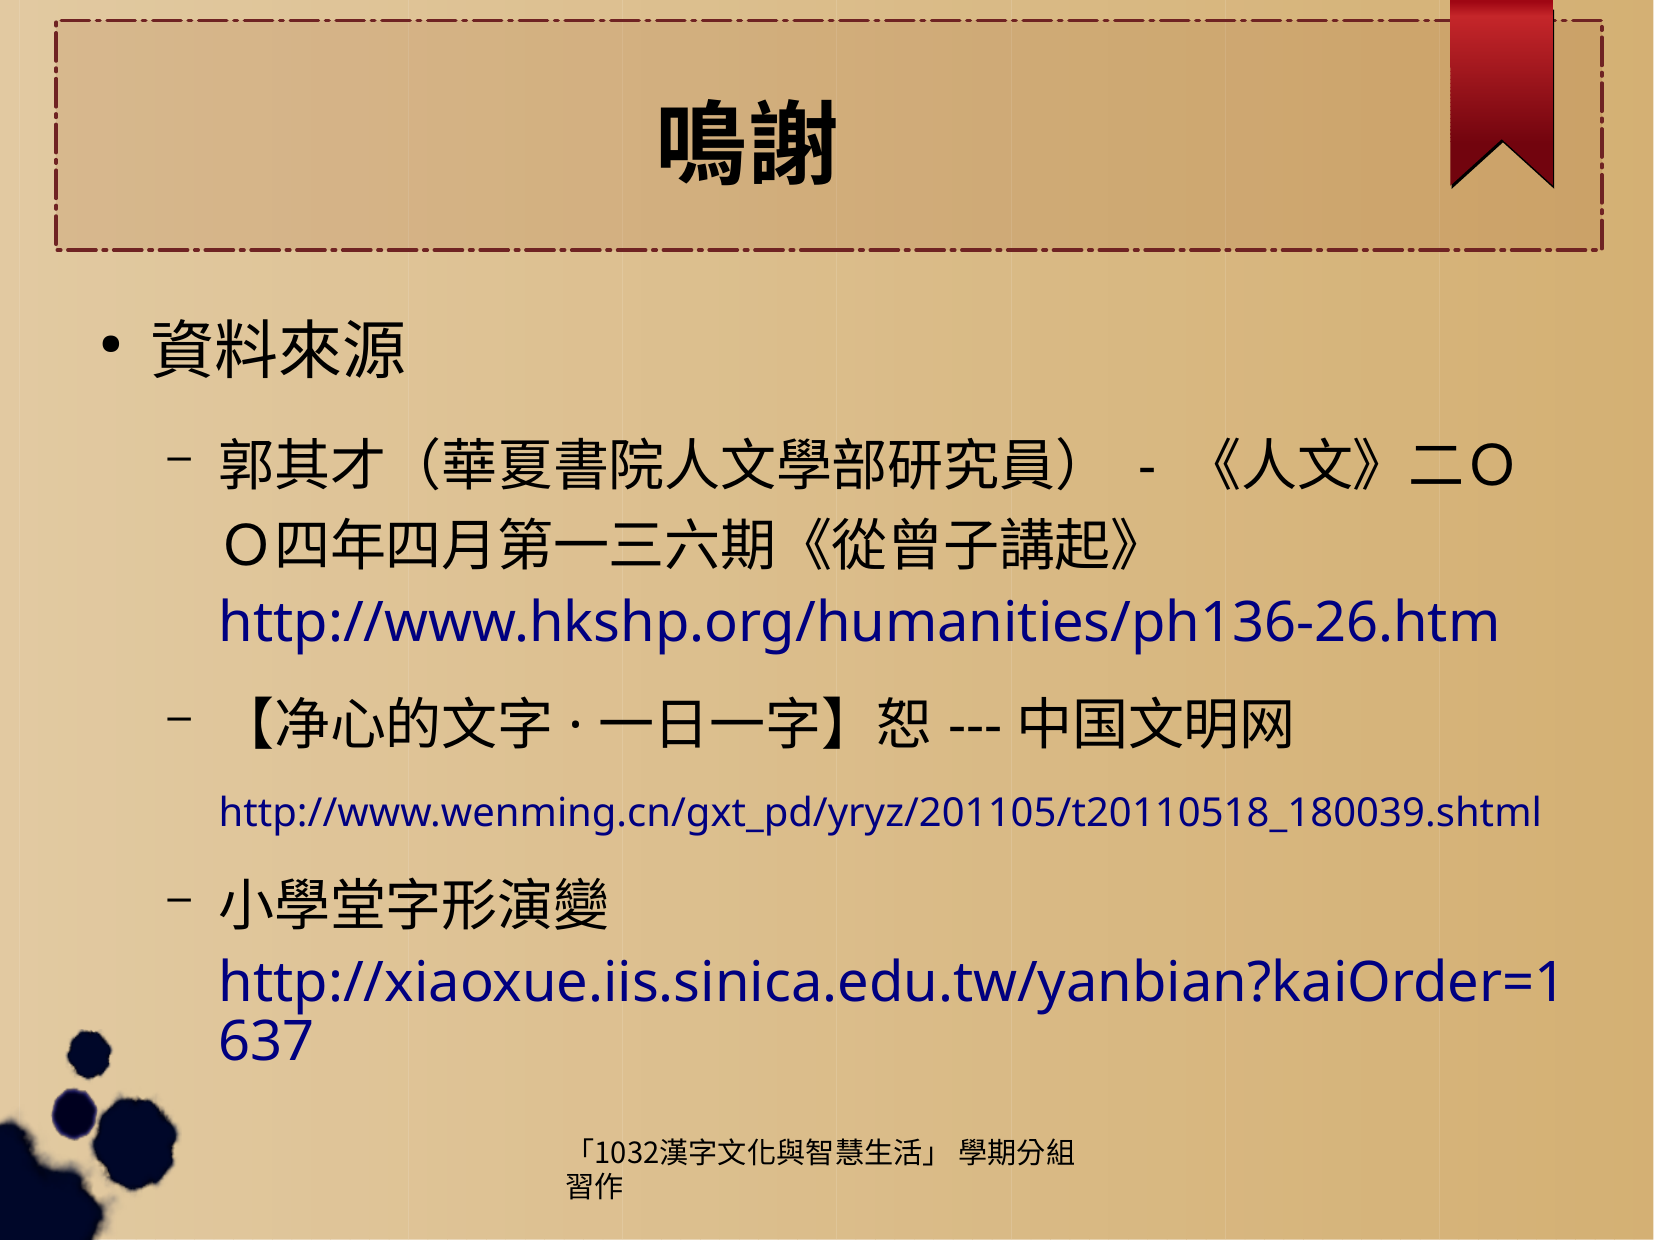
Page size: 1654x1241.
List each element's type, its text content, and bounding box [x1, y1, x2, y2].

list 資料來源 郭其才（華夏書院人文學部研究員） - 《人文》二ＯＯ四年四月第一三六期《從曾子講起》 http://www.hkshp.org/humanities/ph136-26.htm 【净心的文字·一日一字】恕---中国文明网 http://www.wenming.cn/gxt_pd/yryz/201105/t20110518_180039.shtml 小學堂字形演變http://xiaoxue.iis.sinica.edu.tw/yanbian?kaiOrder=1637 [82, 299, 1571, 1019]
title 鳴謝 [82, 47, 1412, 229]
